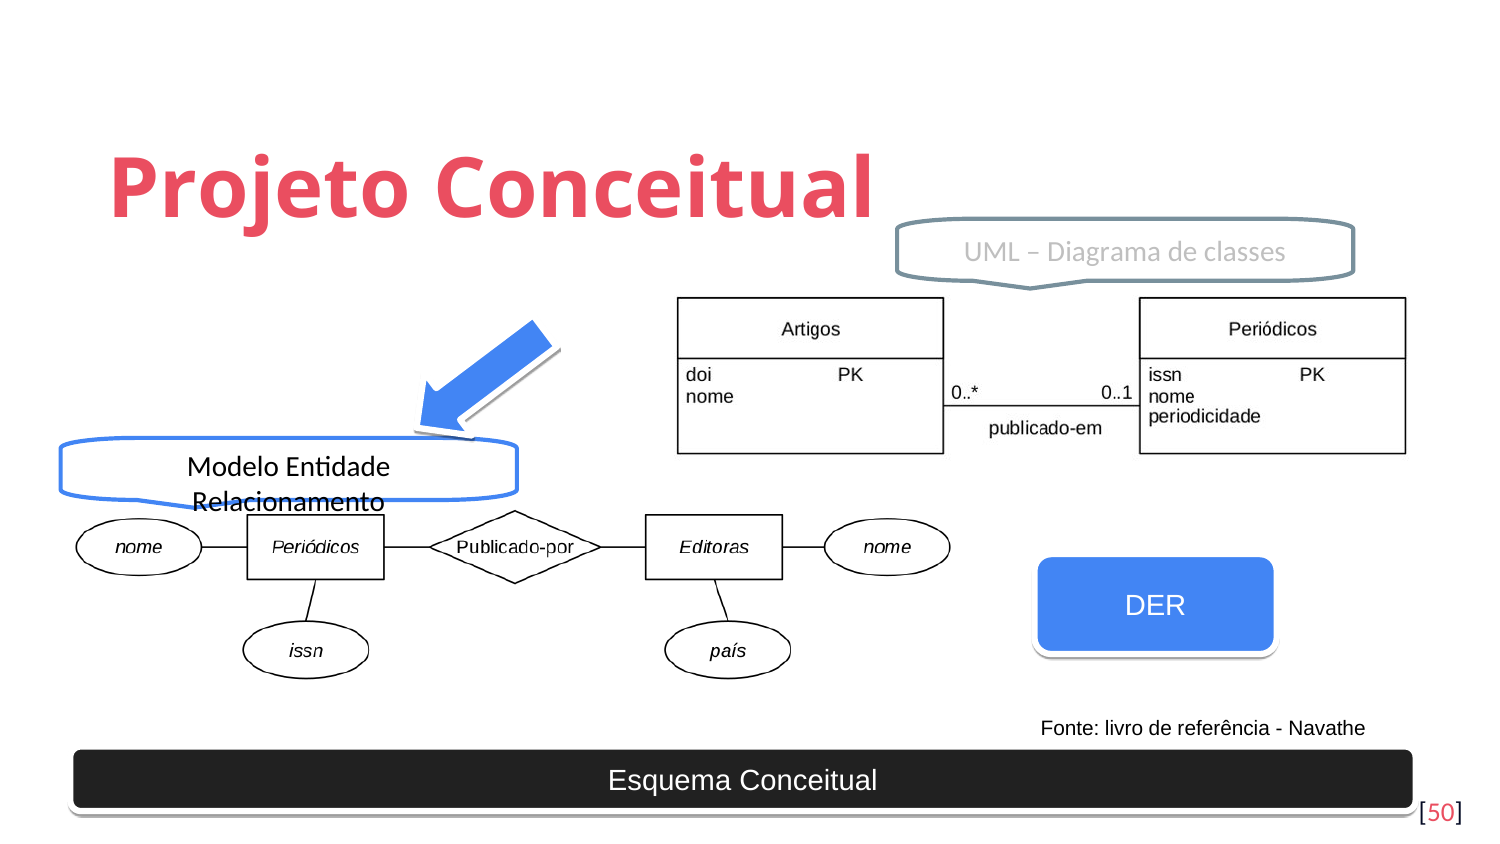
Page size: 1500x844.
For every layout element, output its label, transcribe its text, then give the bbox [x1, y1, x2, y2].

text_box Projeto Conceitual [92, 104, 1408, 243]
picture [62, 477, 970, 705]
text_box Fonte: livro de referência - Navathe [978, 706, 1429, 748]
text_box UML – Diagrama de classes [897, 218, 1354, 289]
text_box Modelo Entidade Relacionamento [60, 437, 517, 508]
picture [666, 287, 1415, 463]
text_box DER [1034, 554, 1277, 655]
text_box [1049, 243, 1408, 287]
slide_number [50] [1403, 779, 1494, 844]
picture [266, 500, 274, 509]
text_box Esquema Conceitual [70, 746, 1416, 812]
picture [373, 500, 381, 509]
text_box [92, 243, 1408, 746]
